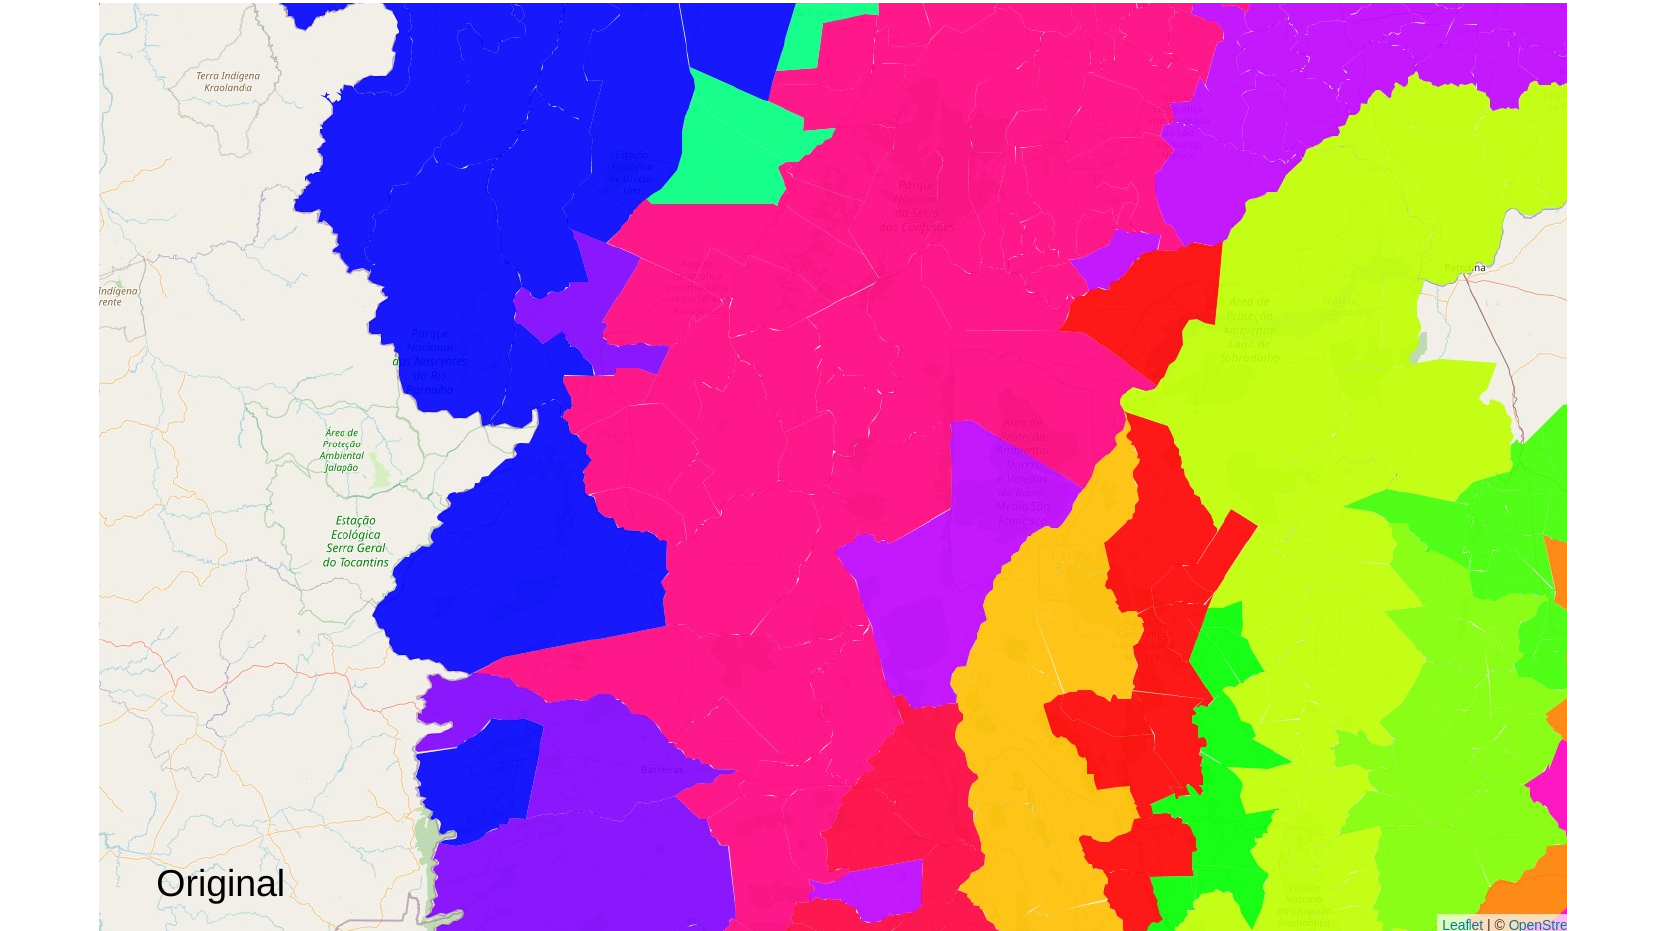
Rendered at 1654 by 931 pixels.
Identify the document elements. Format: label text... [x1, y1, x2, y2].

text_box Original [141, 855, 301, 912]
picture [99, 3, 1567, 931]
